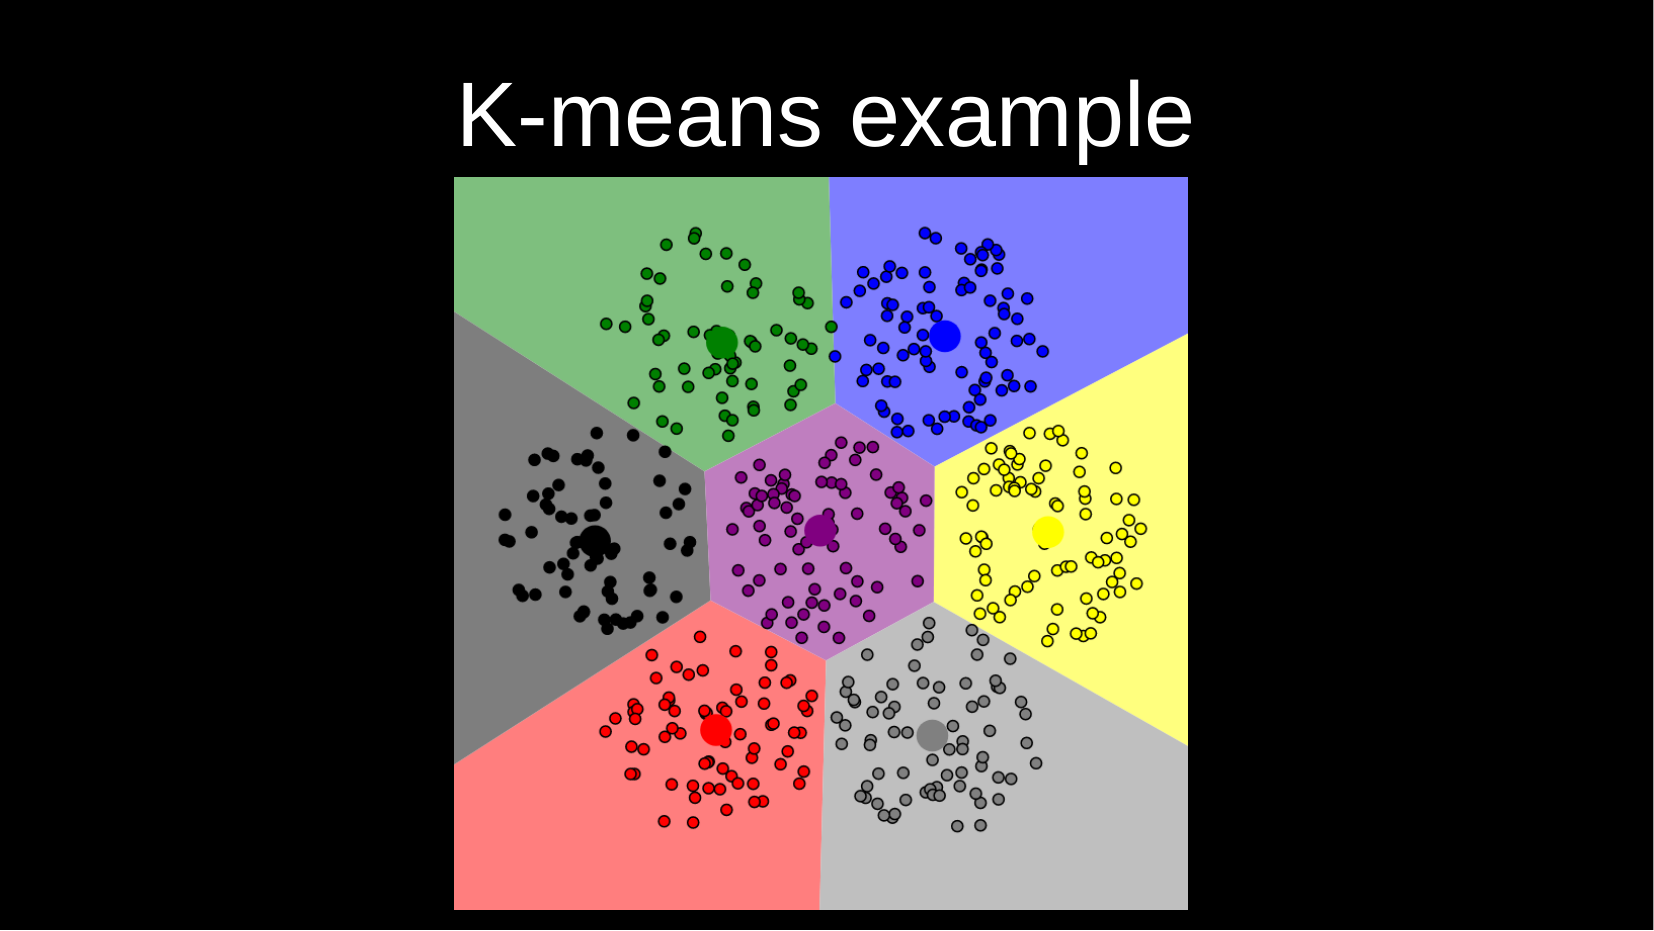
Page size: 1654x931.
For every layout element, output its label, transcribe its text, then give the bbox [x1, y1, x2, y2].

picture [454, 177, 1188, 911]
title K-means example [82, 37, 1571, 193]
